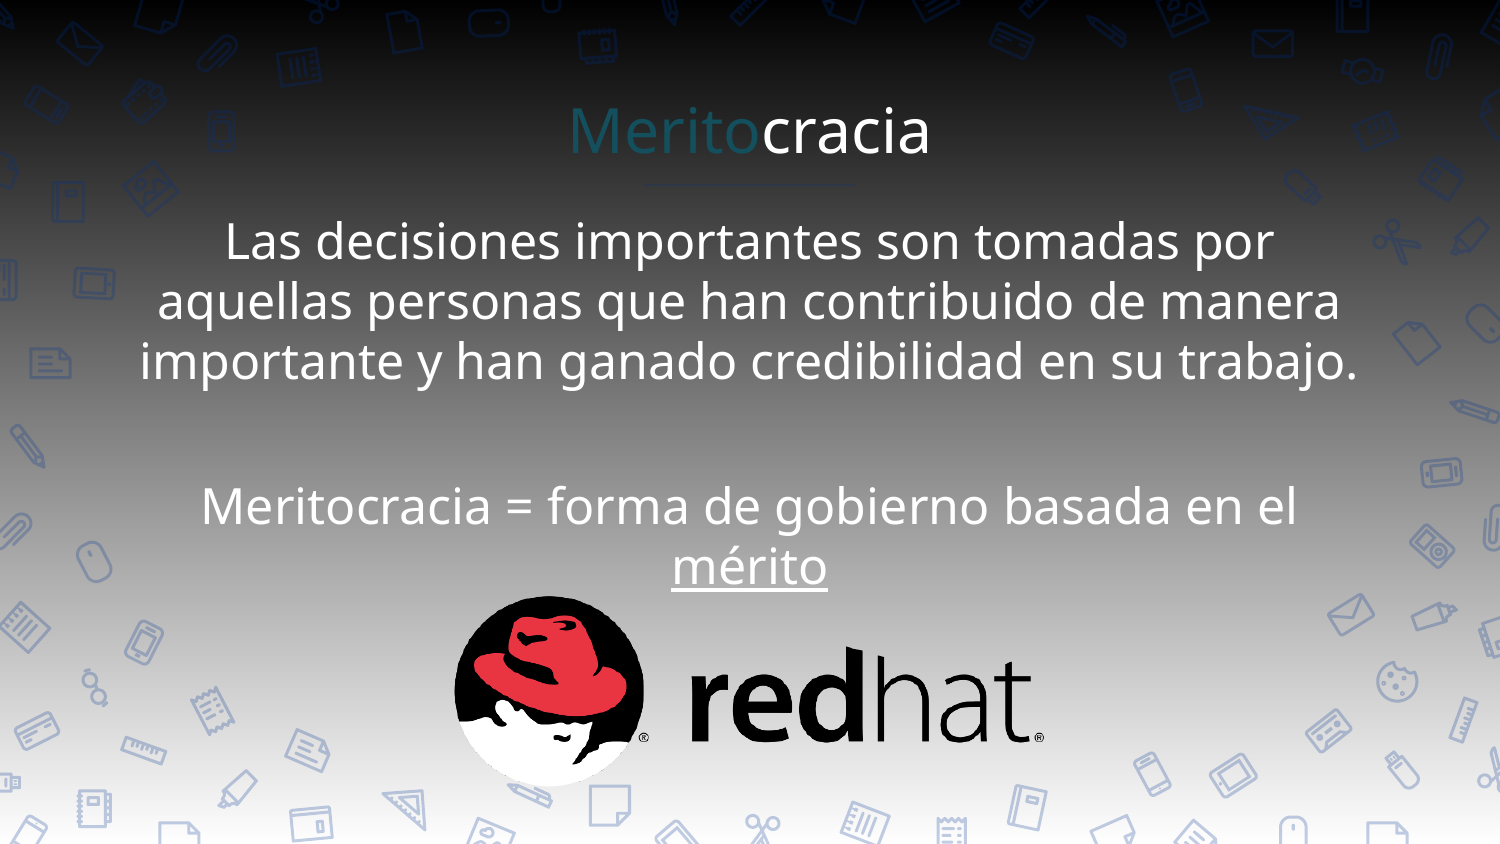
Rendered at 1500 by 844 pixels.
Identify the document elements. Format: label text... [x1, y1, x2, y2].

picture [452, 547, 1048, 833]
list Las decisiones importantes son tomadas por aquellas personas que han contribuido de manera importante y han ganado credibilidad en su trabajo. Meritocracia = forma de gobierno basada en el mérito [124, 194, 1376, 737]
title Meritocracia [182, 58, 1318, 182]
